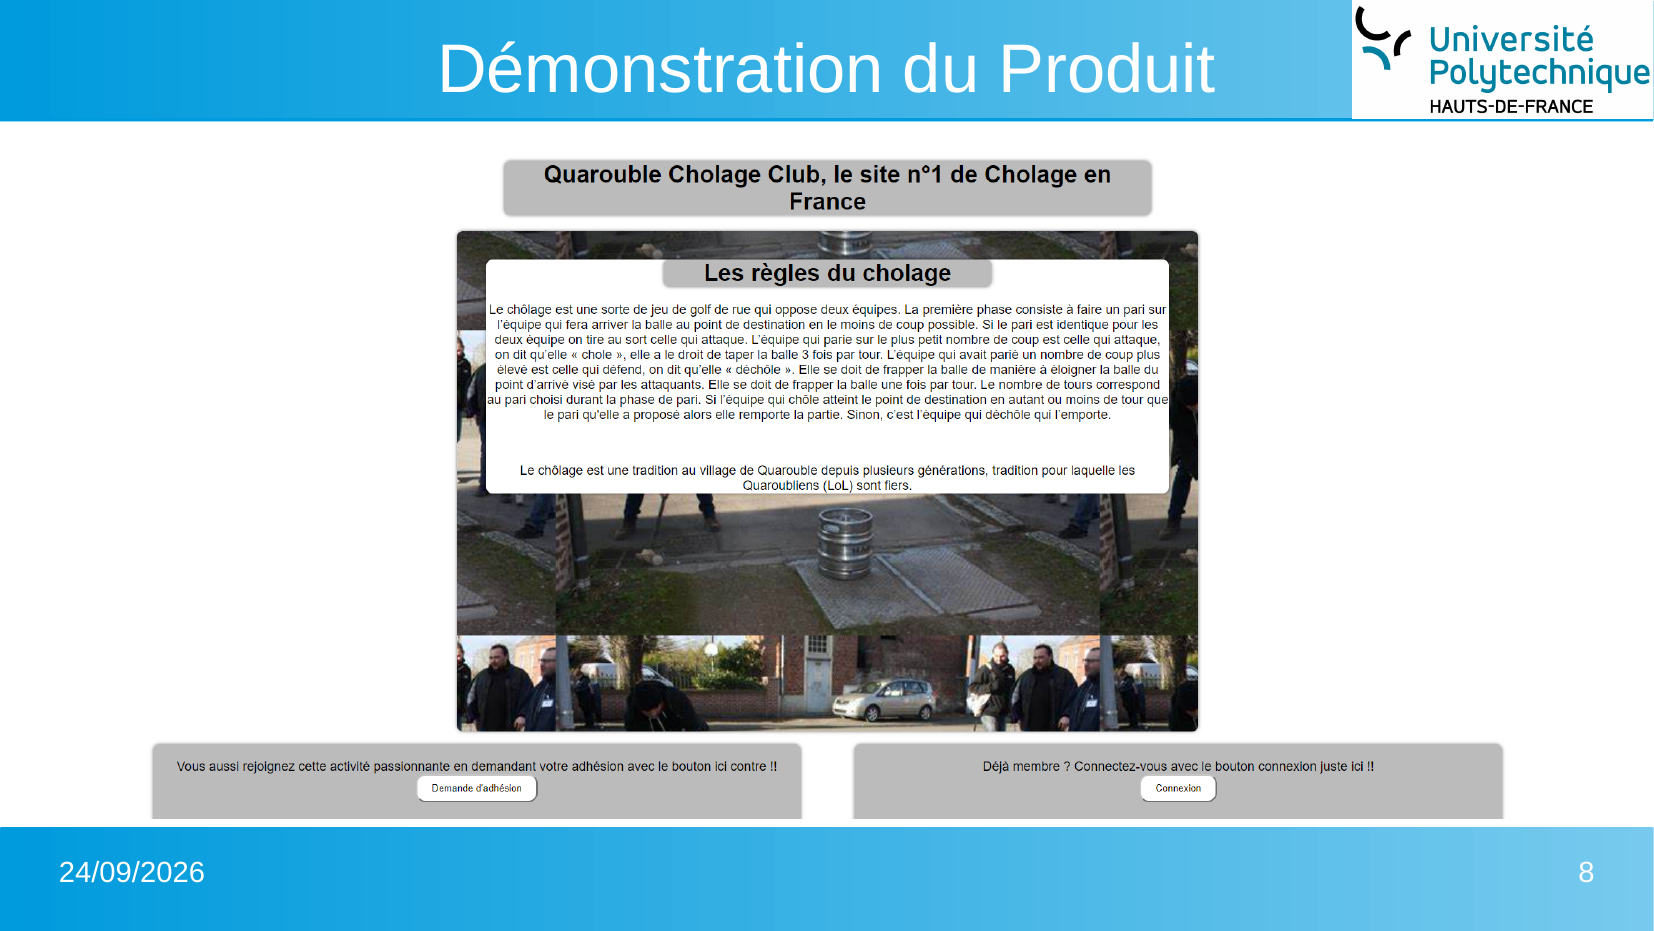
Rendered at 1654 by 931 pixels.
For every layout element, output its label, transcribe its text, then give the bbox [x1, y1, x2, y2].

picture [147, 147, 1506, 820]
title Démonstration du Produit [59, 29, 1352, 108]
picture [1352, 0, 1654, 118]
